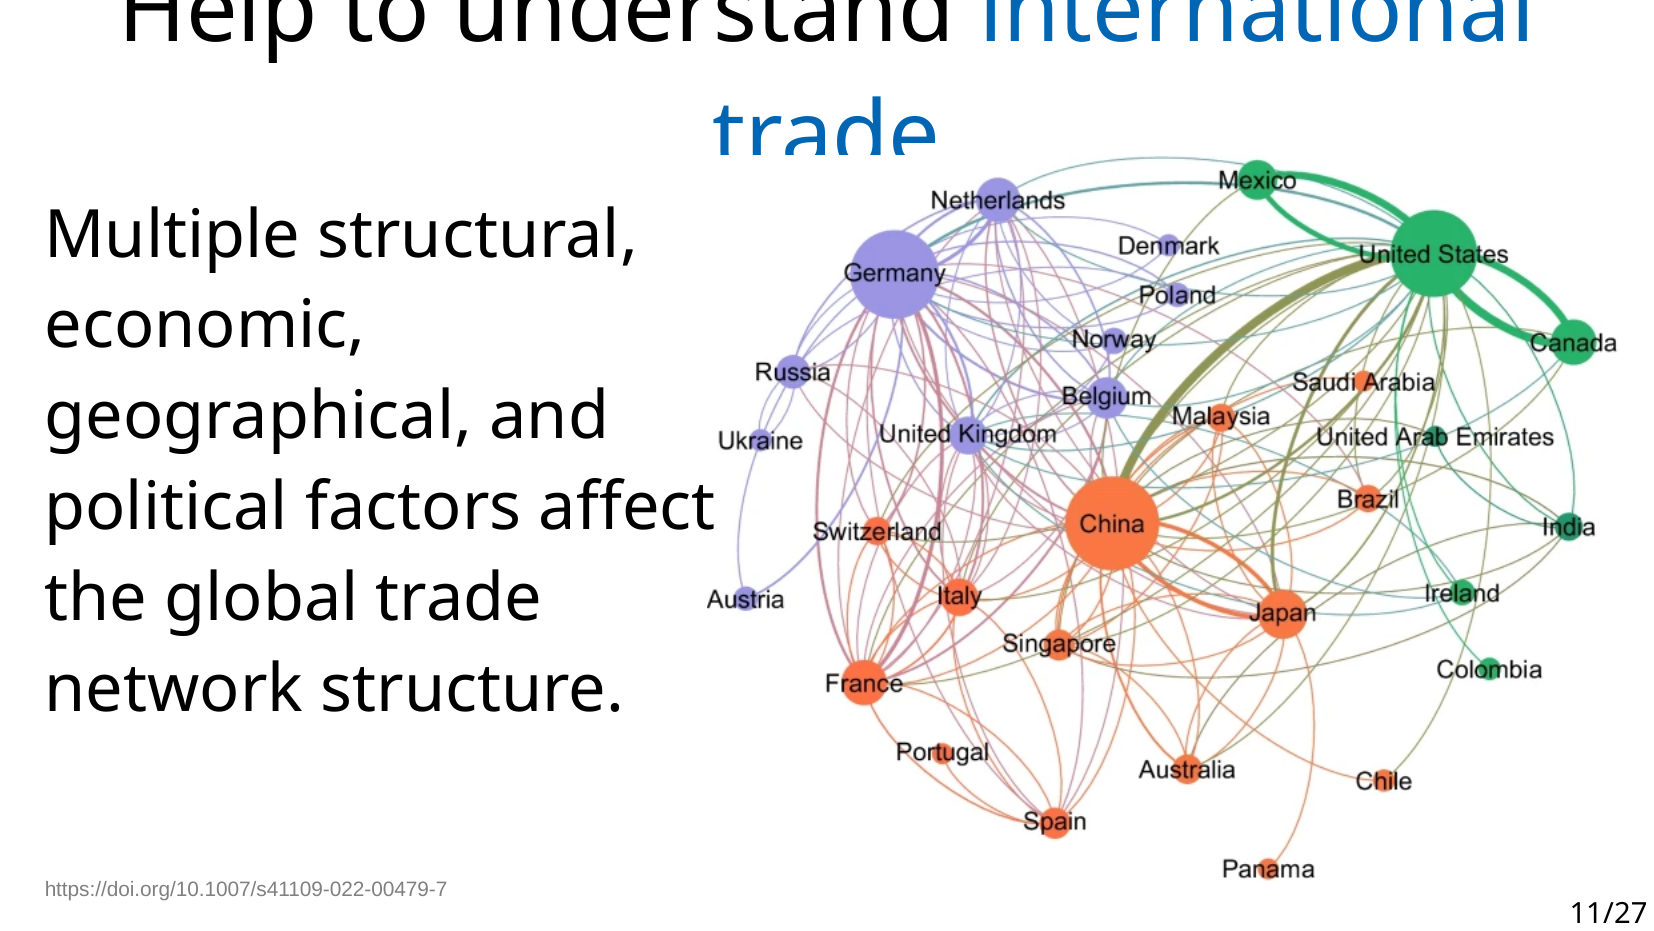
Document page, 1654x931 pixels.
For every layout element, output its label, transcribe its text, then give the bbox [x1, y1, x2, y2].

list Multiple structural, economic, geographical, and political factors affect the global trade network structure. [44, 185, 738, 861]
text_box https://doi.org/10.1007/s41109-022-00479-7 [30, 870, 463, 909]
picture [707, 155, 1620, 883]
title Help to understand international trade [82, 1, 1571, 136]
